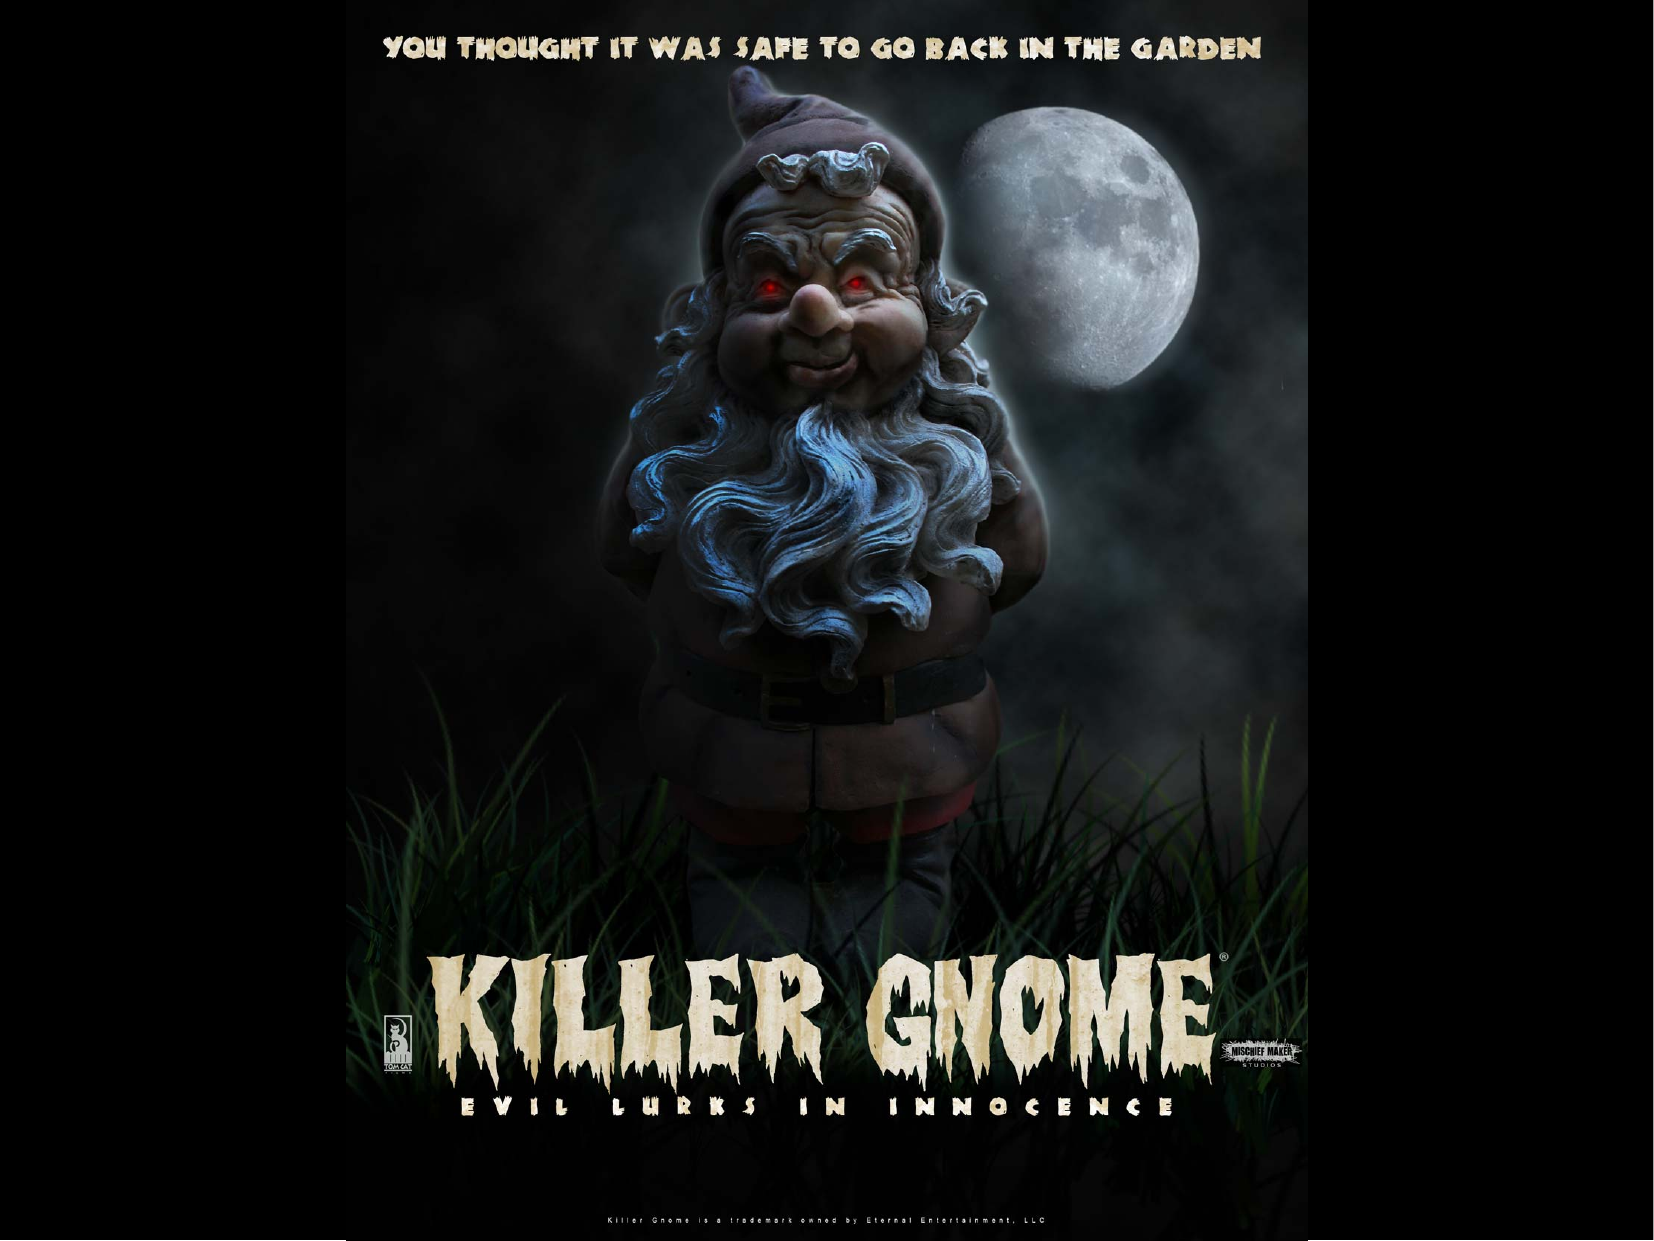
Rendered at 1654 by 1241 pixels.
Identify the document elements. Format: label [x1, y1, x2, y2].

picture [346, 0, 1308, 1241]
